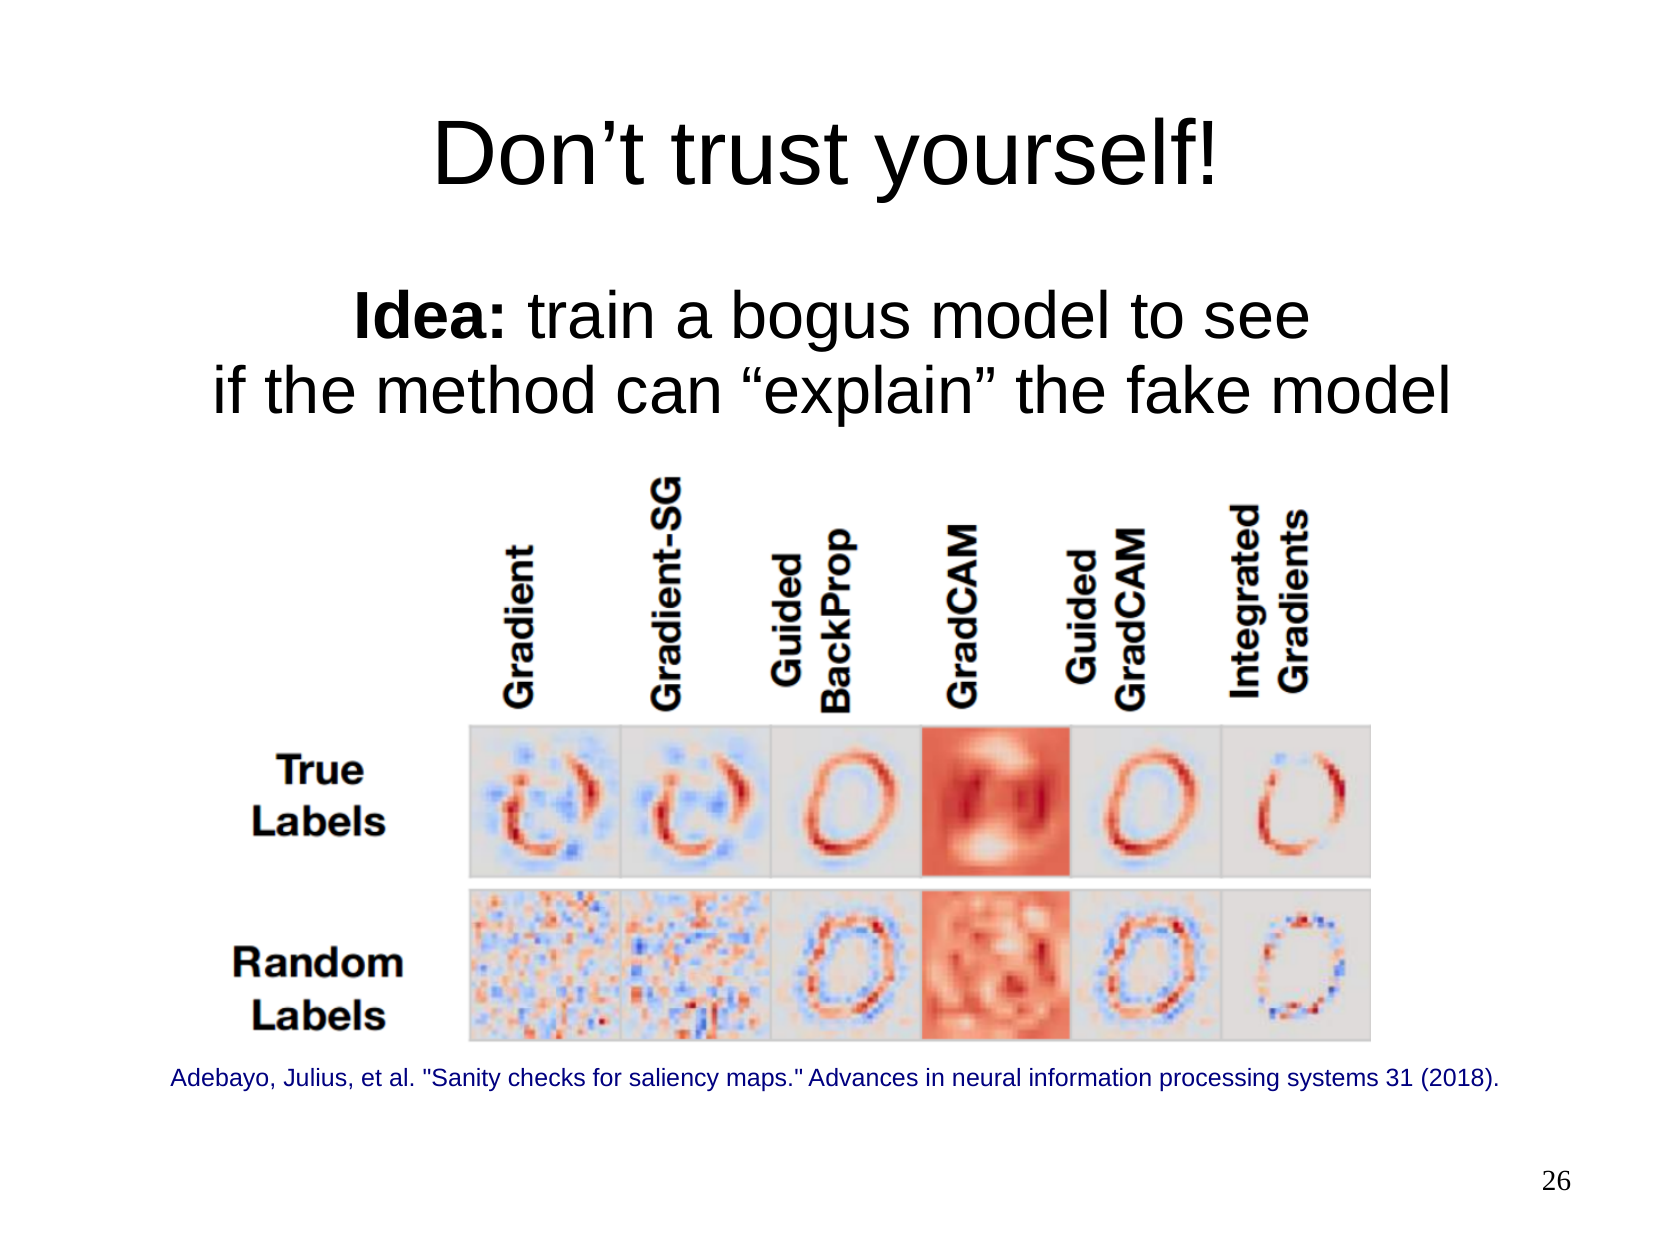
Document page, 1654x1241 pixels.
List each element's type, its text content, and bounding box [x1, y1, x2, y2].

text_box Adebayo, Julius, et al. "Sanity checks for saliency maps." Advances in neural information processing systems 31 (2018). [155, 1056, 1531, 1111]
title Don’t trust yourself! [82, 49, 1571, 203]
picture [216, 459, 1371, 1046]
subtitle Idea: train a bogus model to see if the method can “explain” the fake model [76, 203, 1590, 503]
